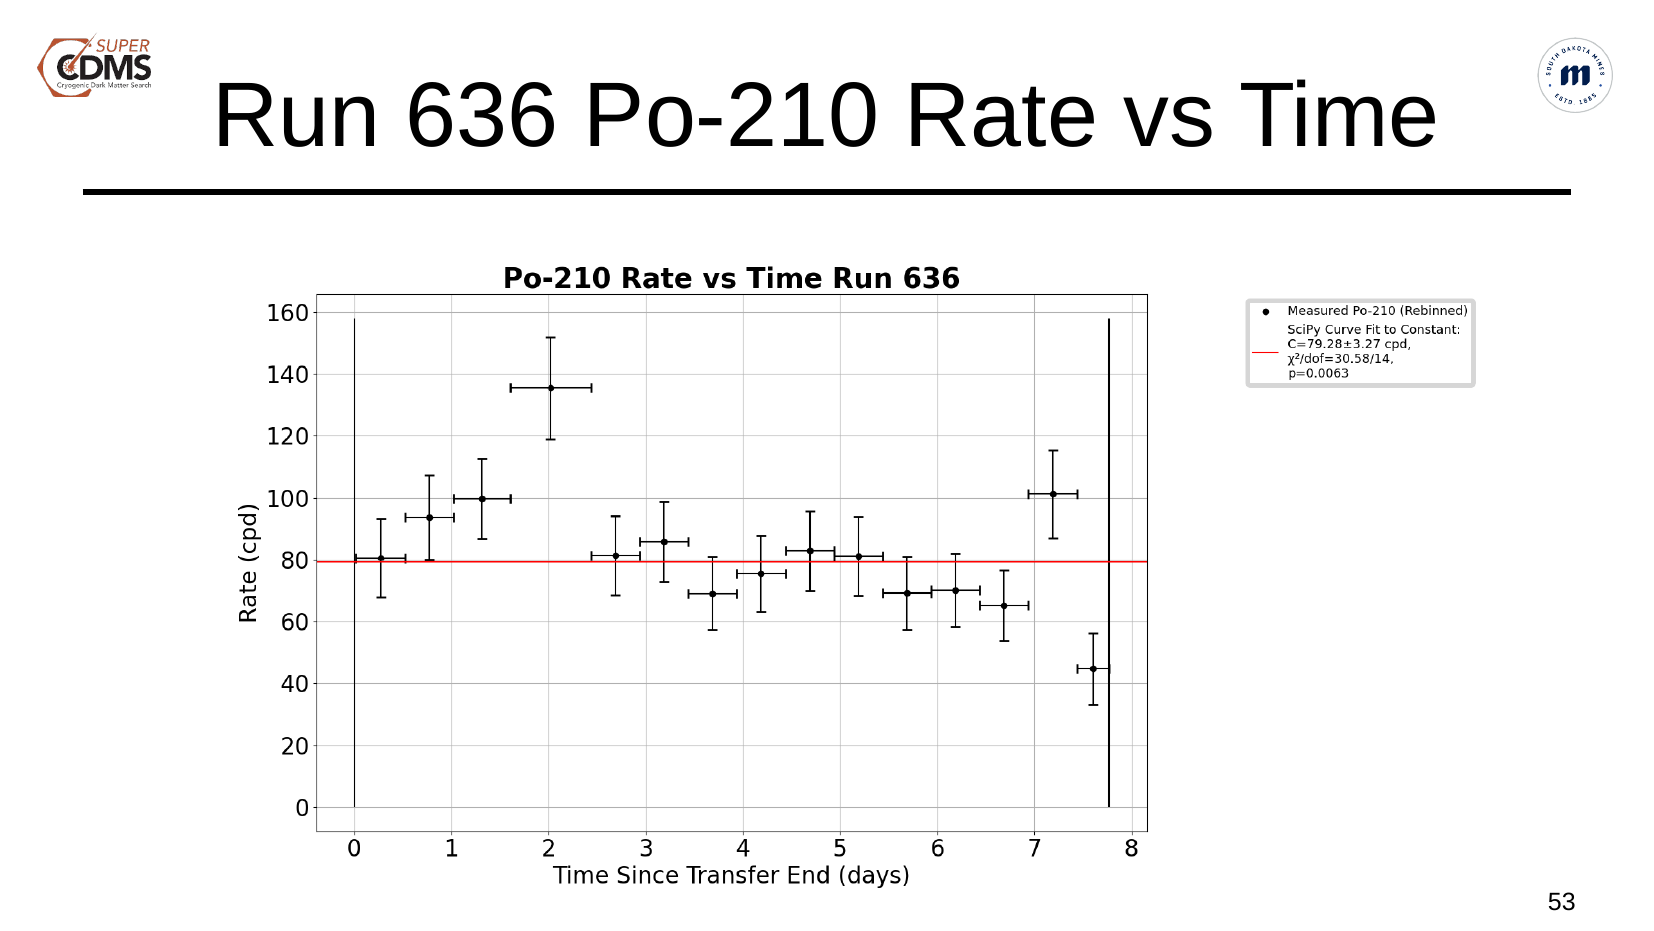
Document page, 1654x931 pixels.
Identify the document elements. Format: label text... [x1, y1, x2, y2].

picture [37, 32, 151, 97]
title Run 636 Po-210 Rate vs Time [82, 37, 1571, 193]
picture [1571, 37, 1613, 113]
picture [150, 210, 1479, 908]
